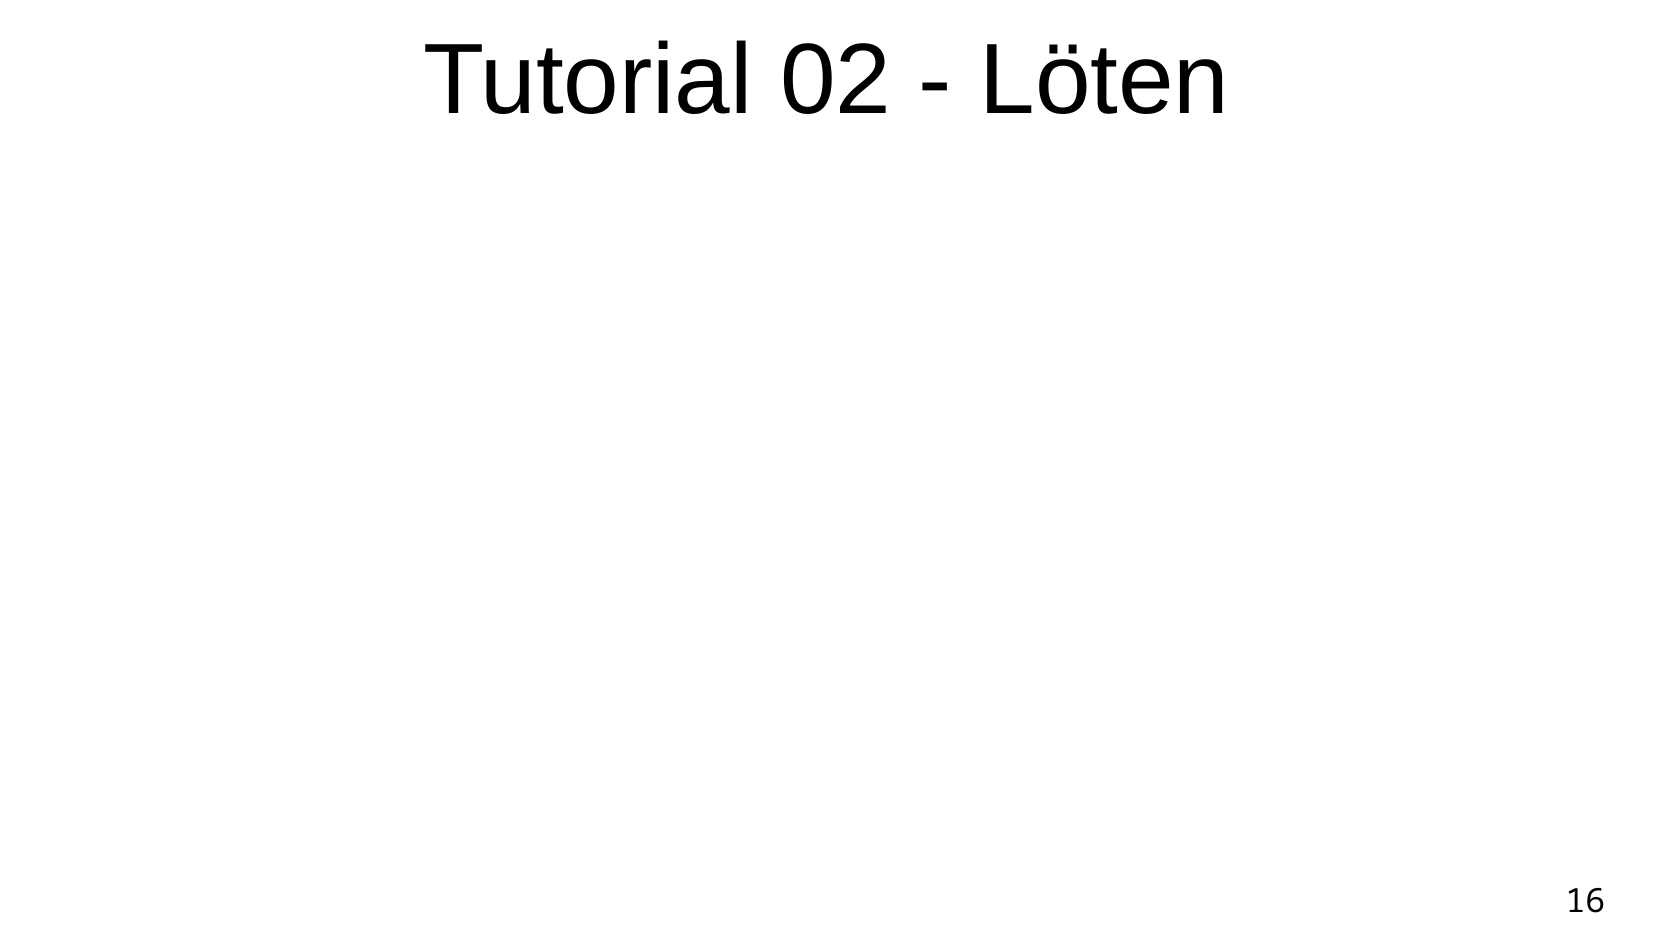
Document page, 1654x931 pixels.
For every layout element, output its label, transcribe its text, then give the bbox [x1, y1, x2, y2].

title Tutorial 02 - Löten [82, 1, 1571, 157]
